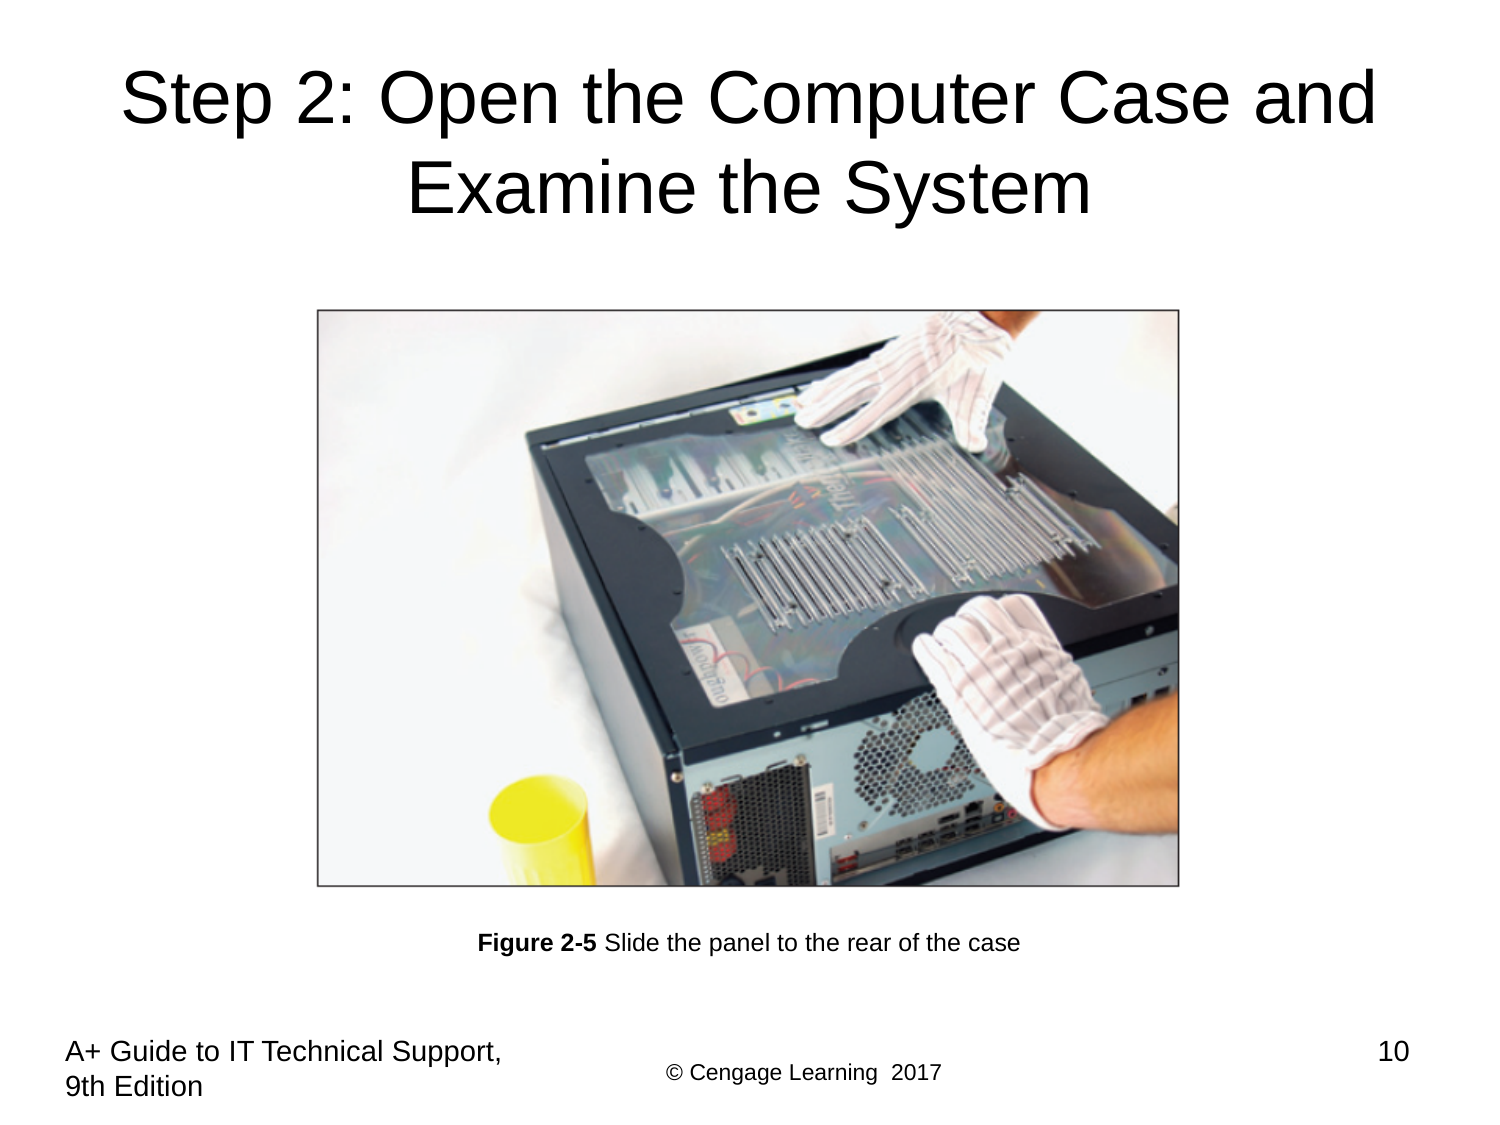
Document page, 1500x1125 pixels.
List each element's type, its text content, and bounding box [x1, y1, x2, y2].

slide_number <number> [1074, 1024, 1425, 1103]
text_box Figure 2-5 Slide the panel to the rear of the case [462, 919, 1038, 965]
title Step 2: Open the Computer Case and Examine the System [75, 45, 1425, 233]
picture [311, 302, 1189, 895]
footer A+ Guide to IT Technical Support, 9th Edition [50, 1025, 550, 1104]
